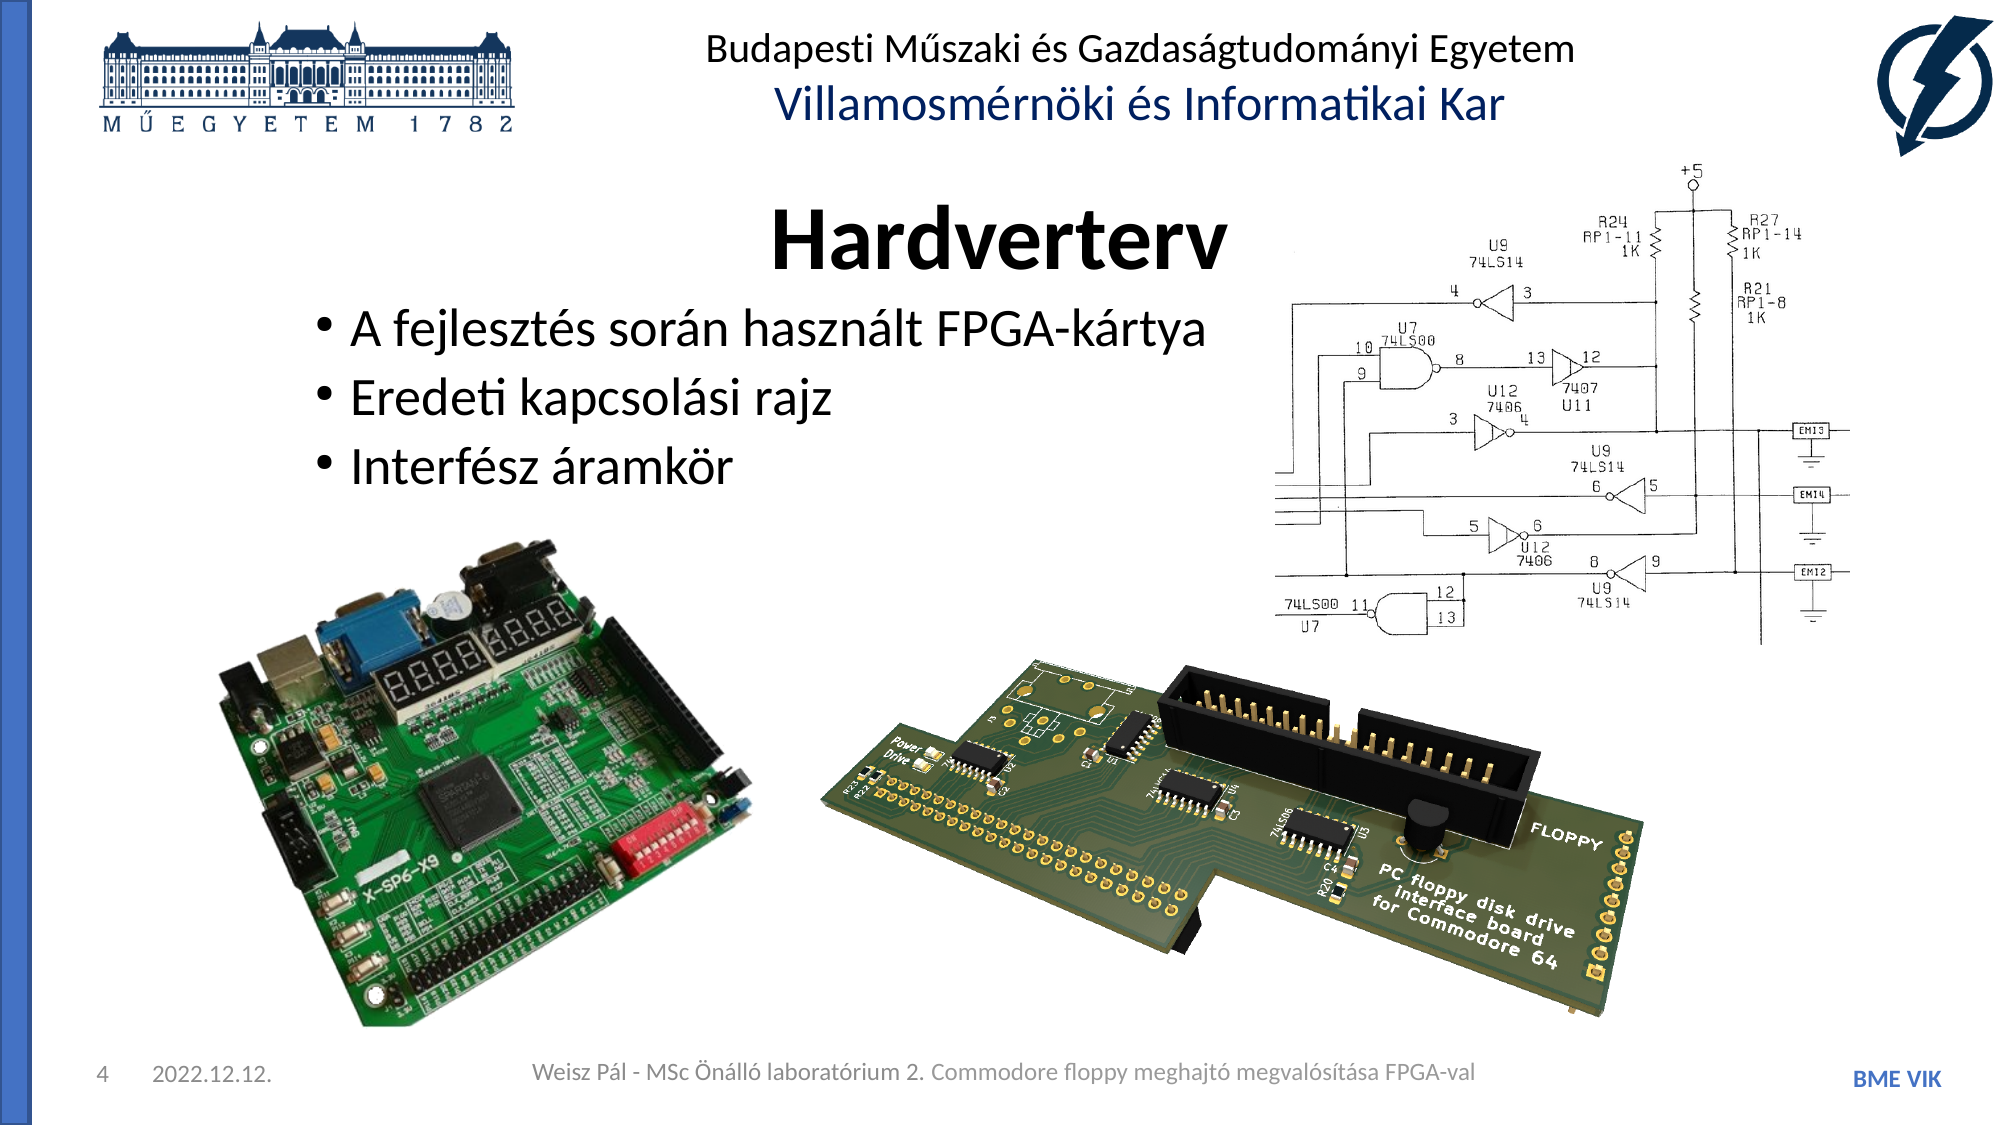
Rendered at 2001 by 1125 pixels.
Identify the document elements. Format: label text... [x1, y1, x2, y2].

picture [1877, 15, 1994, 157]
picture [99, 20, 515, 132]
text_box Weisz Pál - MSc Önálló laboratórium 2. Commodore floppy meghajtó megvalósítása FPGA-val [801, 1042, 1591, 1103]
text_box A fejlesztés során használt FPGA-kártya Eredeti kapcsolási rajz Interfész áramkör [225, 292, 1275, 511]
picture [140, 149, 1850, 1111]
text_box <number> [29, 1042, 124, 1103]
text_box Hardverterv [156, 179, 1275, 300]
